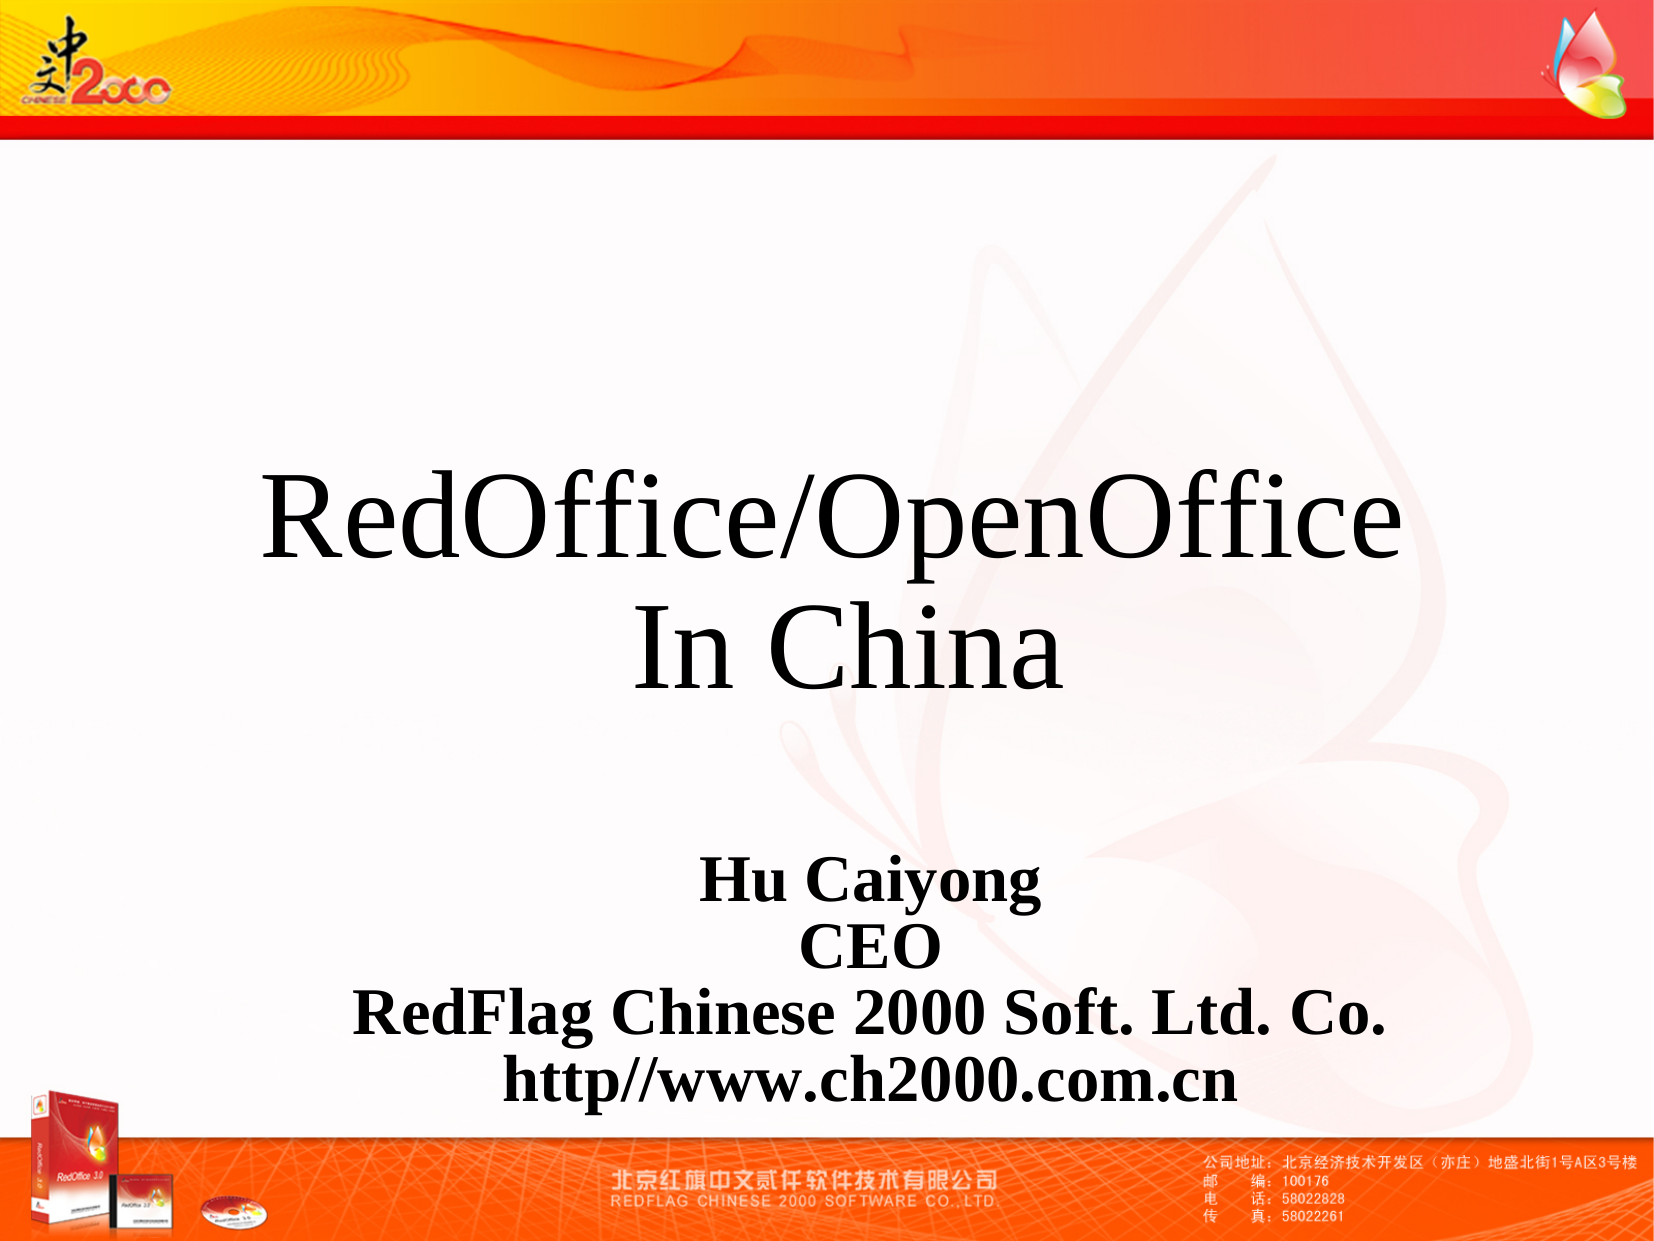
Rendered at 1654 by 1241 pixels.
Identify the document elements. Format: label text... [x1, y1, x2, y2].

picture [0, 0, 1654, 1241]
title RedOffice/OpenOffice In China [88, 440, 1577, 727]
text_box Hu Caiyong CEO RedFlag Chinese 2000 Soft. Ltd. Co. http//www.ch2000.com.cn [236, 840, 1506, 1123]
